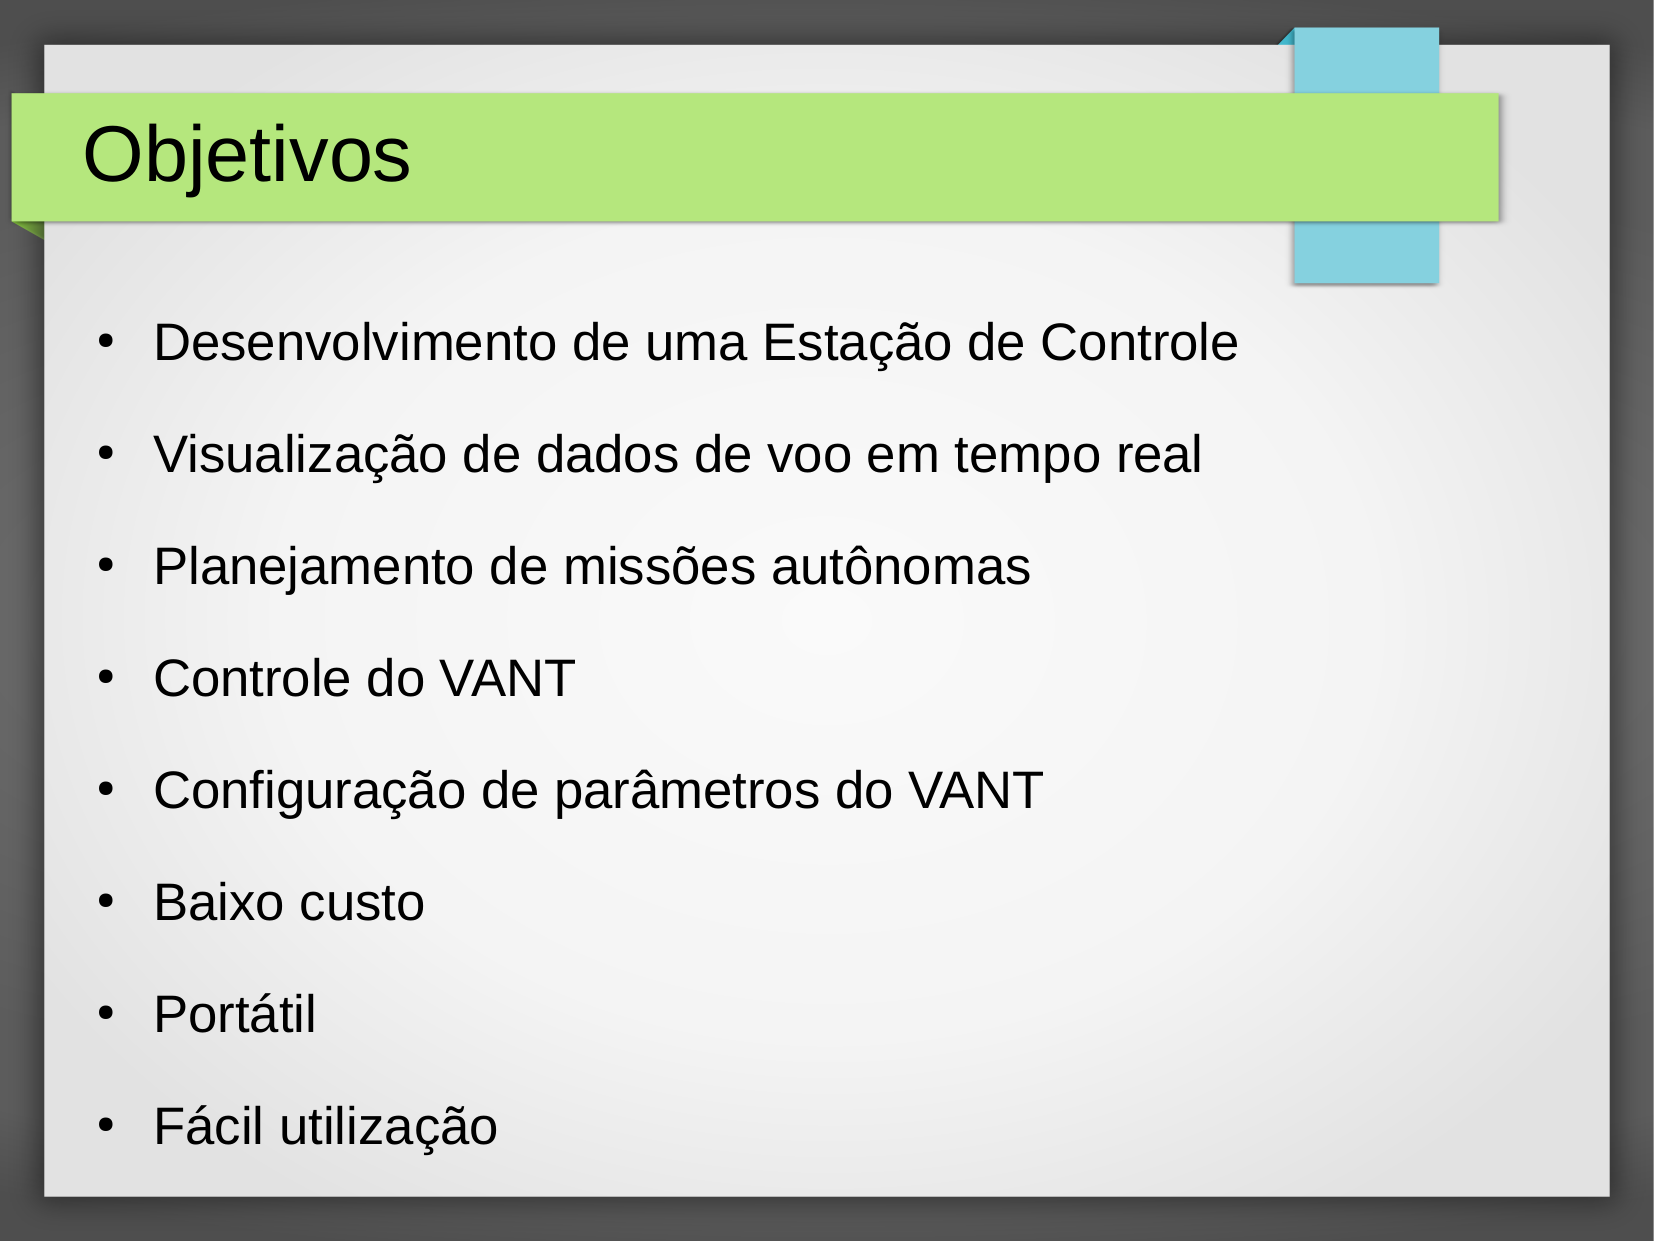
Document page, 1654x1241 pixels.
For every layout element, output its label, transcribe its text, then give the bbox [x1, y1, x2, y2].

picture [0, 0, 1654, 1241]
list Desenvolvimento de uma Estação de Controle Visualização de dados de voo em tempo real Planejamento de missões autônomas Controle do VANT Configuração de parâmetros do VANT Baixo custo Portátil Fácil utilização [82, 283, 1571, 1158]
title Objetivos [82, 94, 1264, 213]
